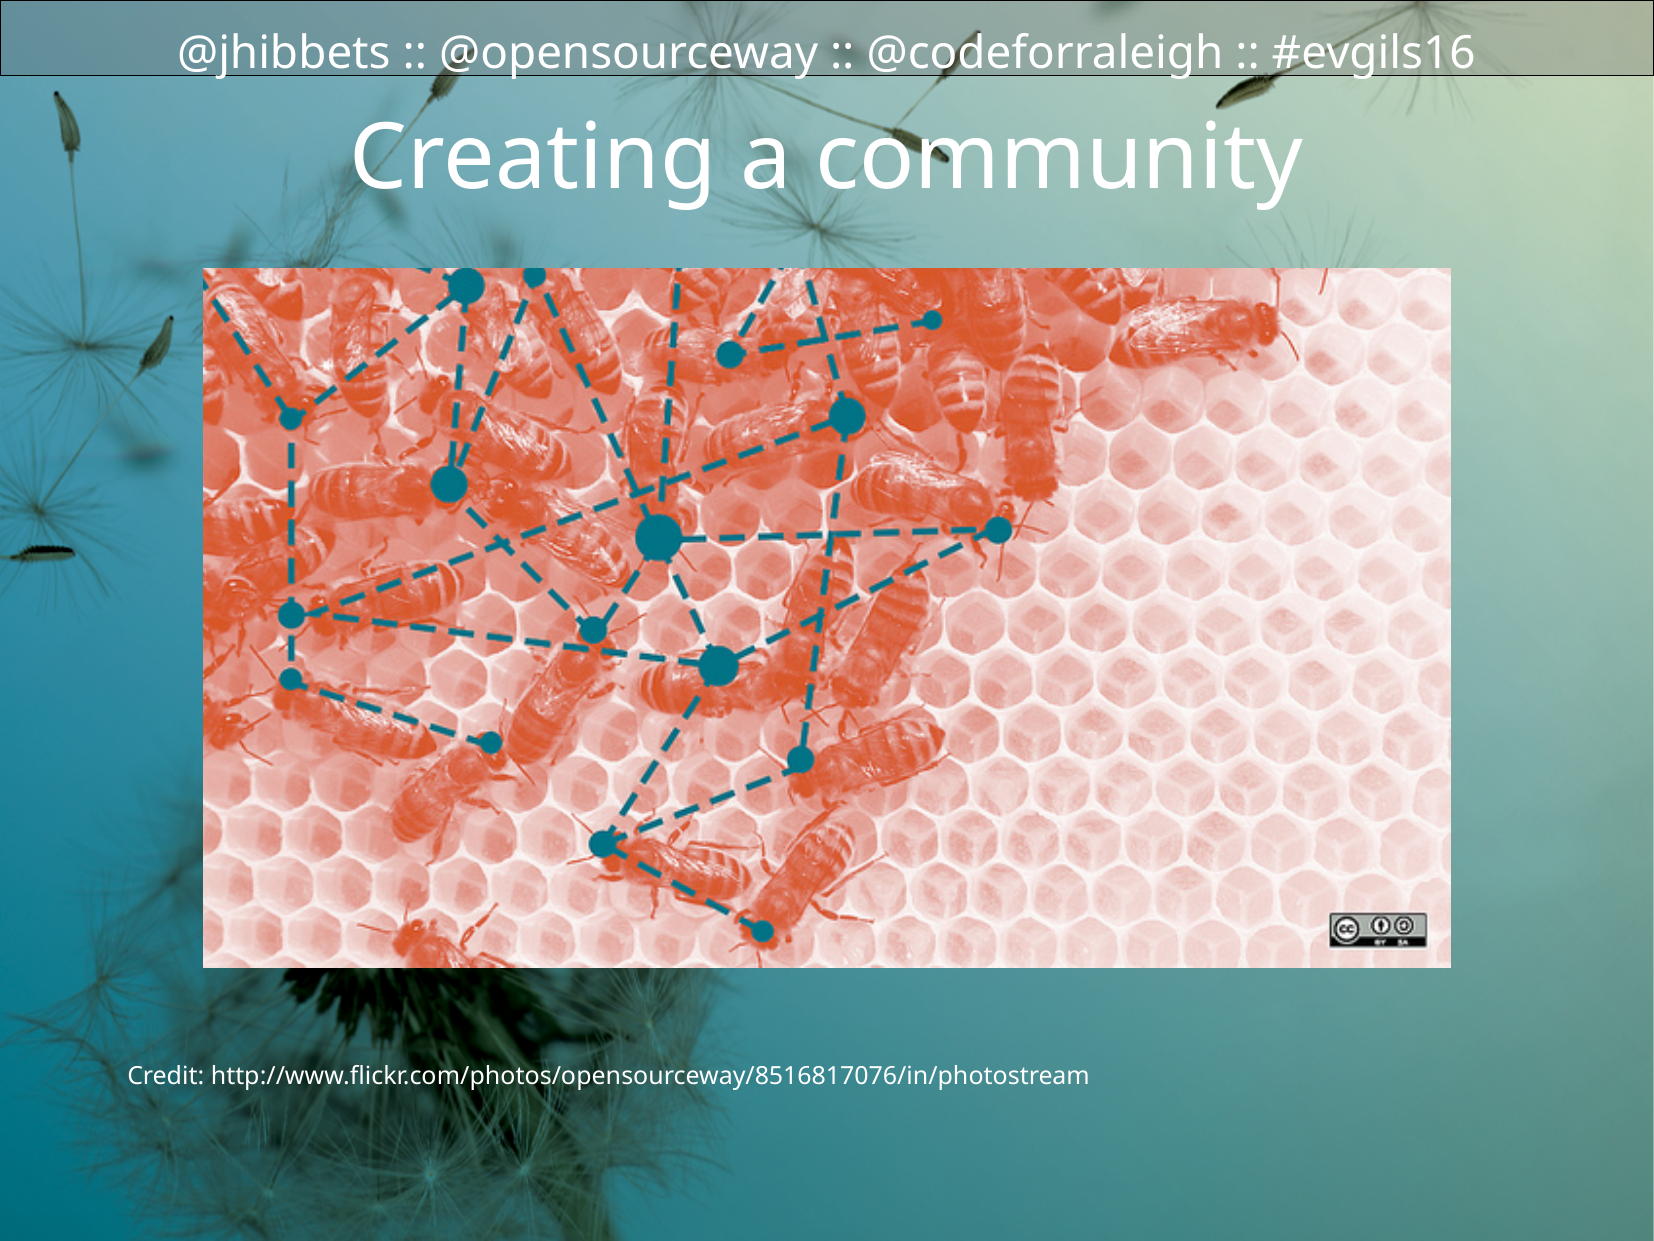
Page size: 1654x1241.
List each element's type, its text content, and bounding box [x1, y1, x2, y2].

picture [0, 76, 1654, 1241]
text_box Credit: http://www.flickr.com/photos/opensourceway/8516817076/in/photostream [112, 1050, 1106, 1093]
title Creating a community [82, 49, 1571, 257]
